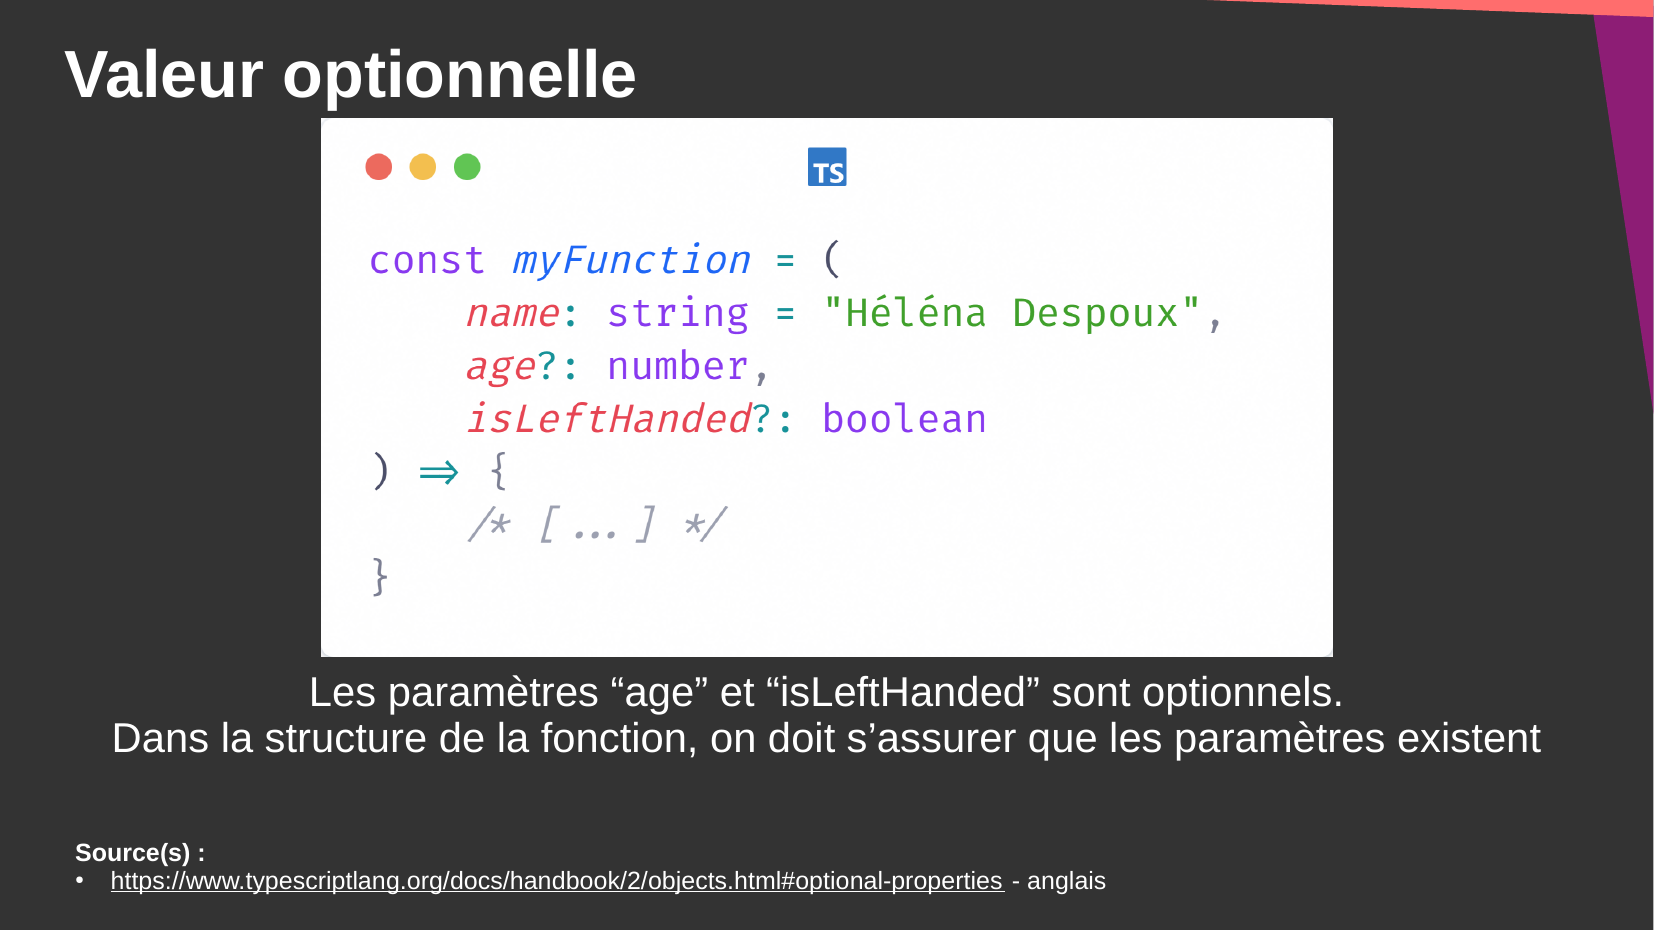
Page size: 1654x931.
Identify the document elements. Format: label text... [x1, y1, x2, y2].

picture [321, 118, 1333, 657]
text_box Source(s) : https://www.typescriptlang.org/docs/handbook/2/objects.html#optional-properties - anglais [60, 793, 1546, 903]
text_box [1207, 0, 1654, 418]
text_box Les paramètres “age” et “isLeftHanded” sont optionnels. Dans la structure de la fonction, on doit s’assurer que les paramètres existent [85, 661, 1568, 770]
title Valeur optionnelle [64, 37, 1642, 119]
